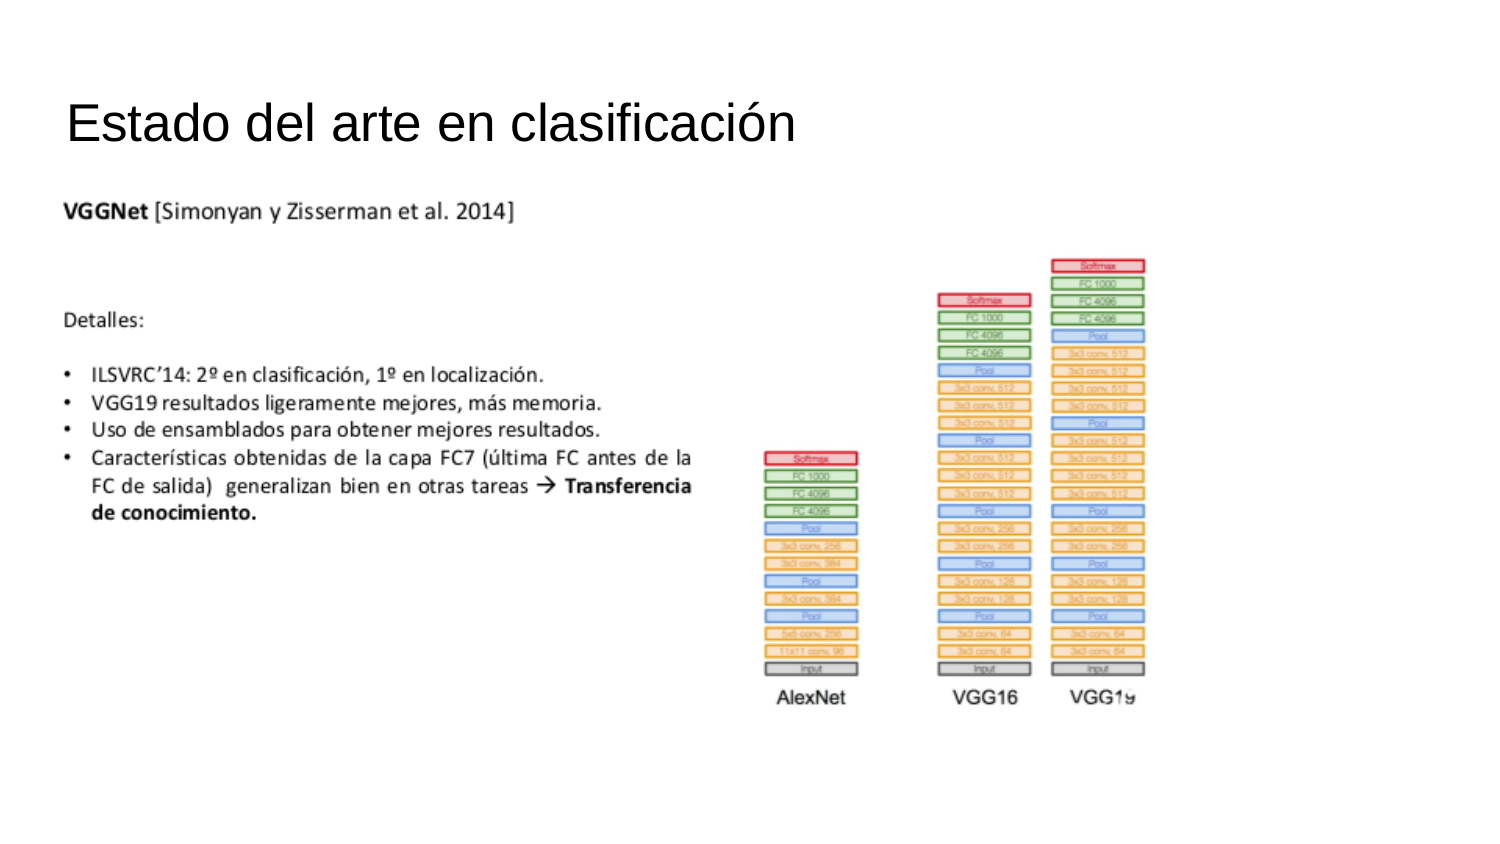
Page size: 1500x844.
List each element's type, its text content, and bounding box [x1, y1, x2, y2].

title Estado del arte en clasificación [51, 72, 1449, 167]
picture [51, 188, 1167, 725]
